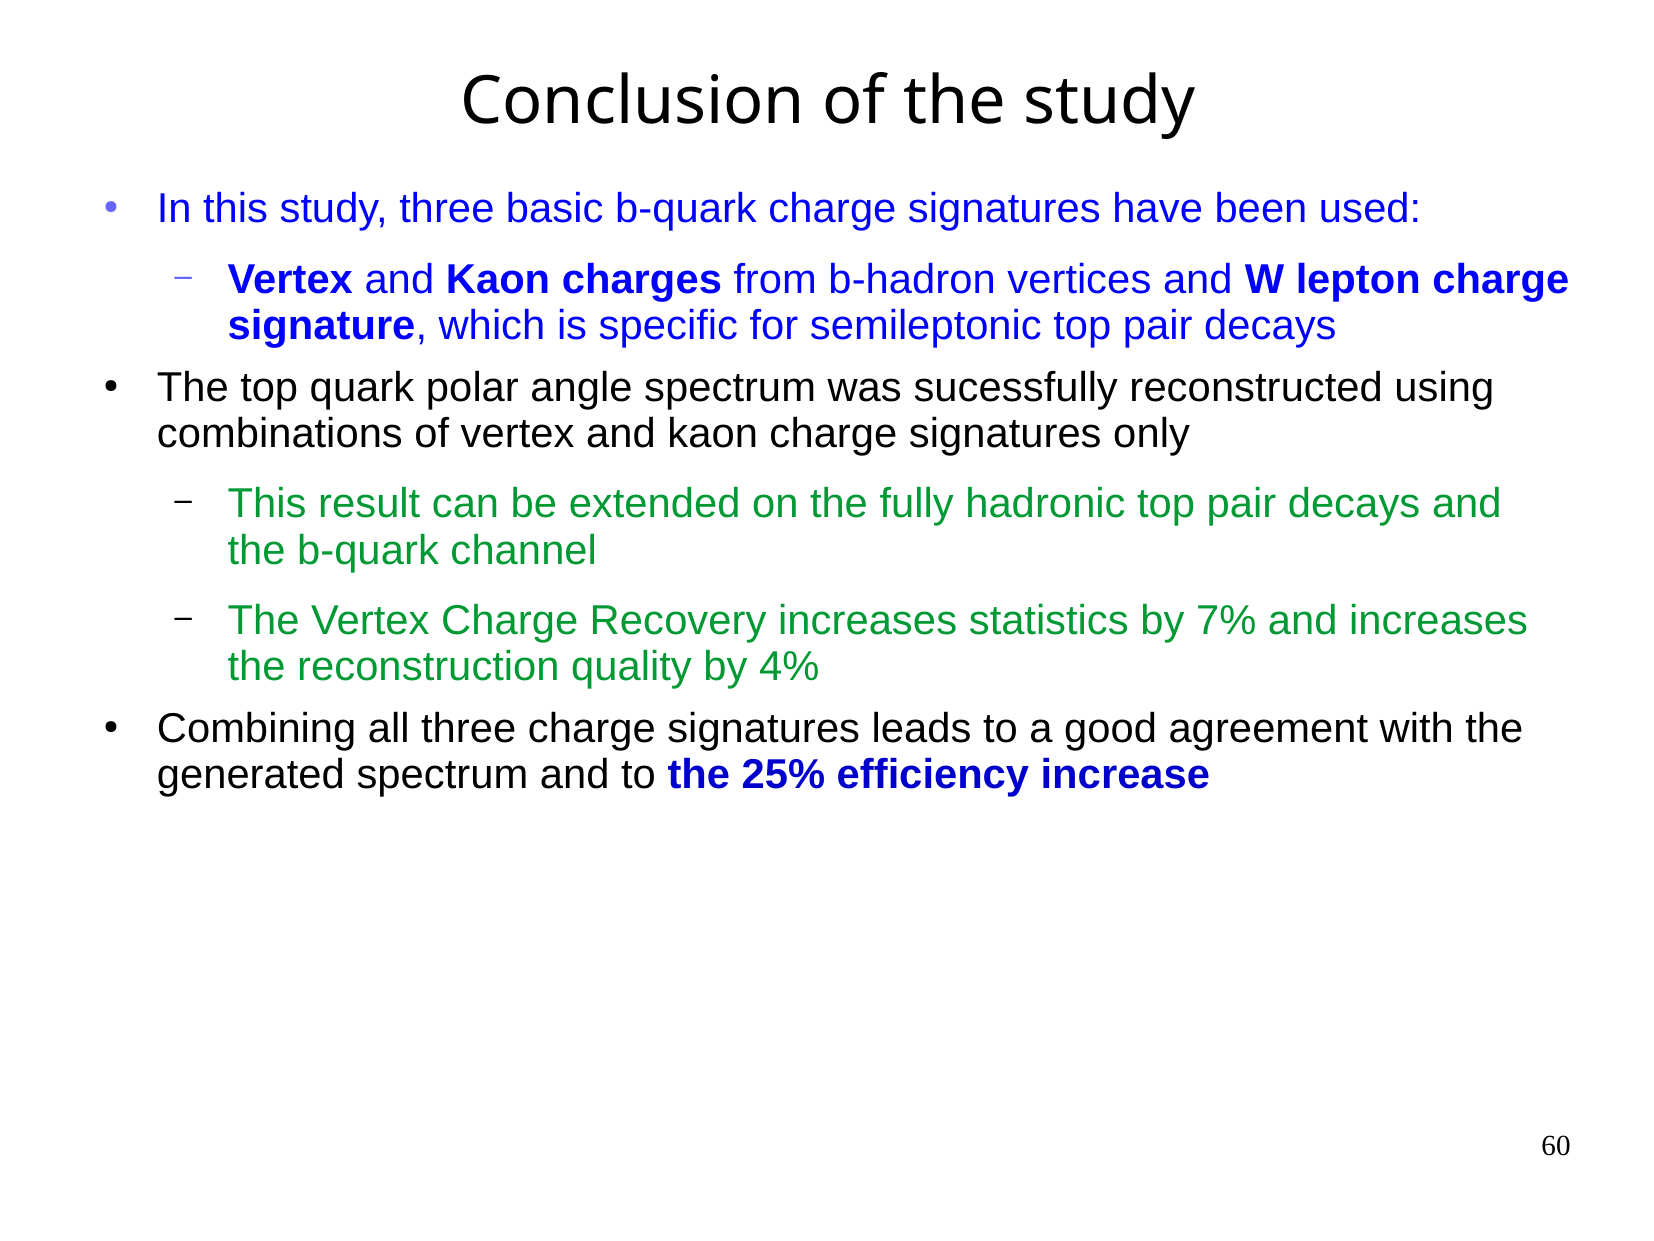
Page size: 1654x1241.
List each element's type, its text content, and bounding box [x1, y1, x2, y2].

title Conclusion of the study [85, 40, 1571, 156]
list In this study, three basic b-quark charge signatures have been used: Vertex and Kaon charges from b-hadron vertices and W lepton charge signature, which is specific for semileptonic top pair decays The top quark polar angle spectrum was sucessfully reconstructed using combinations of vertex and kaon charge signatures only This result can be extended on the fully hadronic top pair decays and the b-quark channel The Vertex Charge Recovery increases statistics by 7% and increases the reconstruction quality by 4% Combining all three charge signatures leads to a good agreement with the generated spectrum and to the 25% efficiency increase [85, 185, 1571, 1188]
